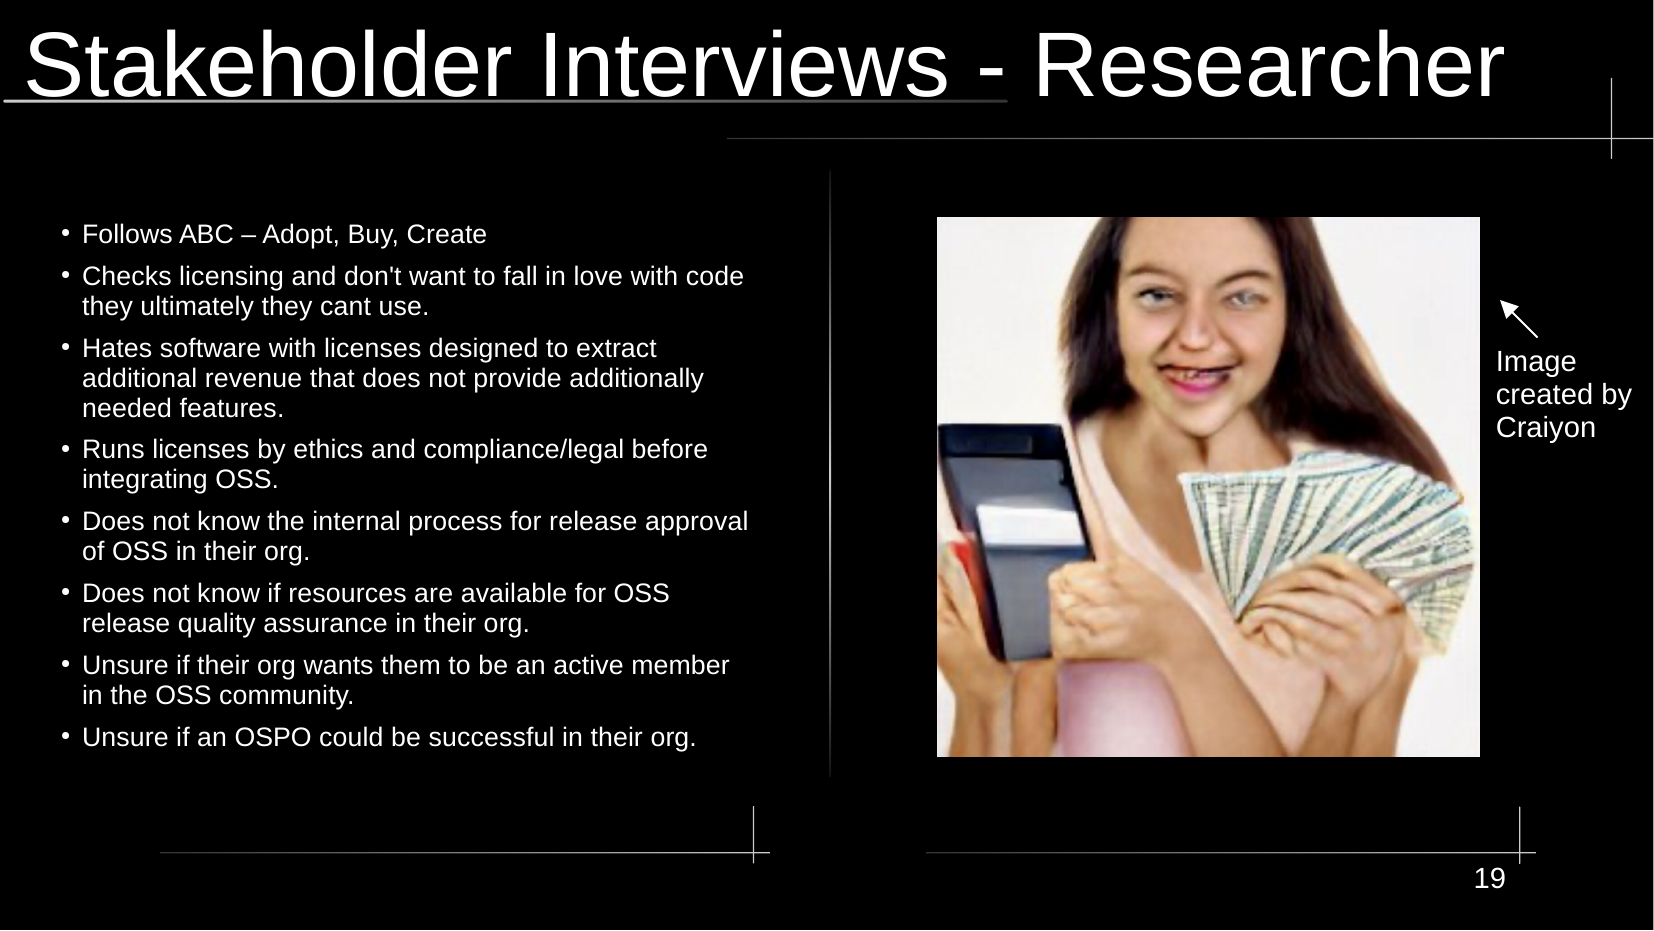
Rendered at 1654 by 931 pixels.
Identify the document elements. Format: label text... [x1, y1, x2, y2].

list Follows ABC – Adopt, Buy, Create Checks licensing and don't want to fall in love with code they ultimately they cant use. Hates software with licenses designed to extract additional revenue that does not provide additionally needed features. Runs licenses by ethics and compliance/legal before integrating OSS. Does not know the internal process for release approval of OSS in their org. Does not know if resources are available for OSS release quality assurance in their org. Unsure if their org wants them to be an active member in the OSS community. Unsure if an OSPO could be successful in their org. [23, 219, 751, 759]
text_box Image created by Craiyon [1481, 337, 1654, 451]
picture [937, 217, 1480, 758]
title Stakeholder Interviews - Researcher [23, 11, 1589, 119]
